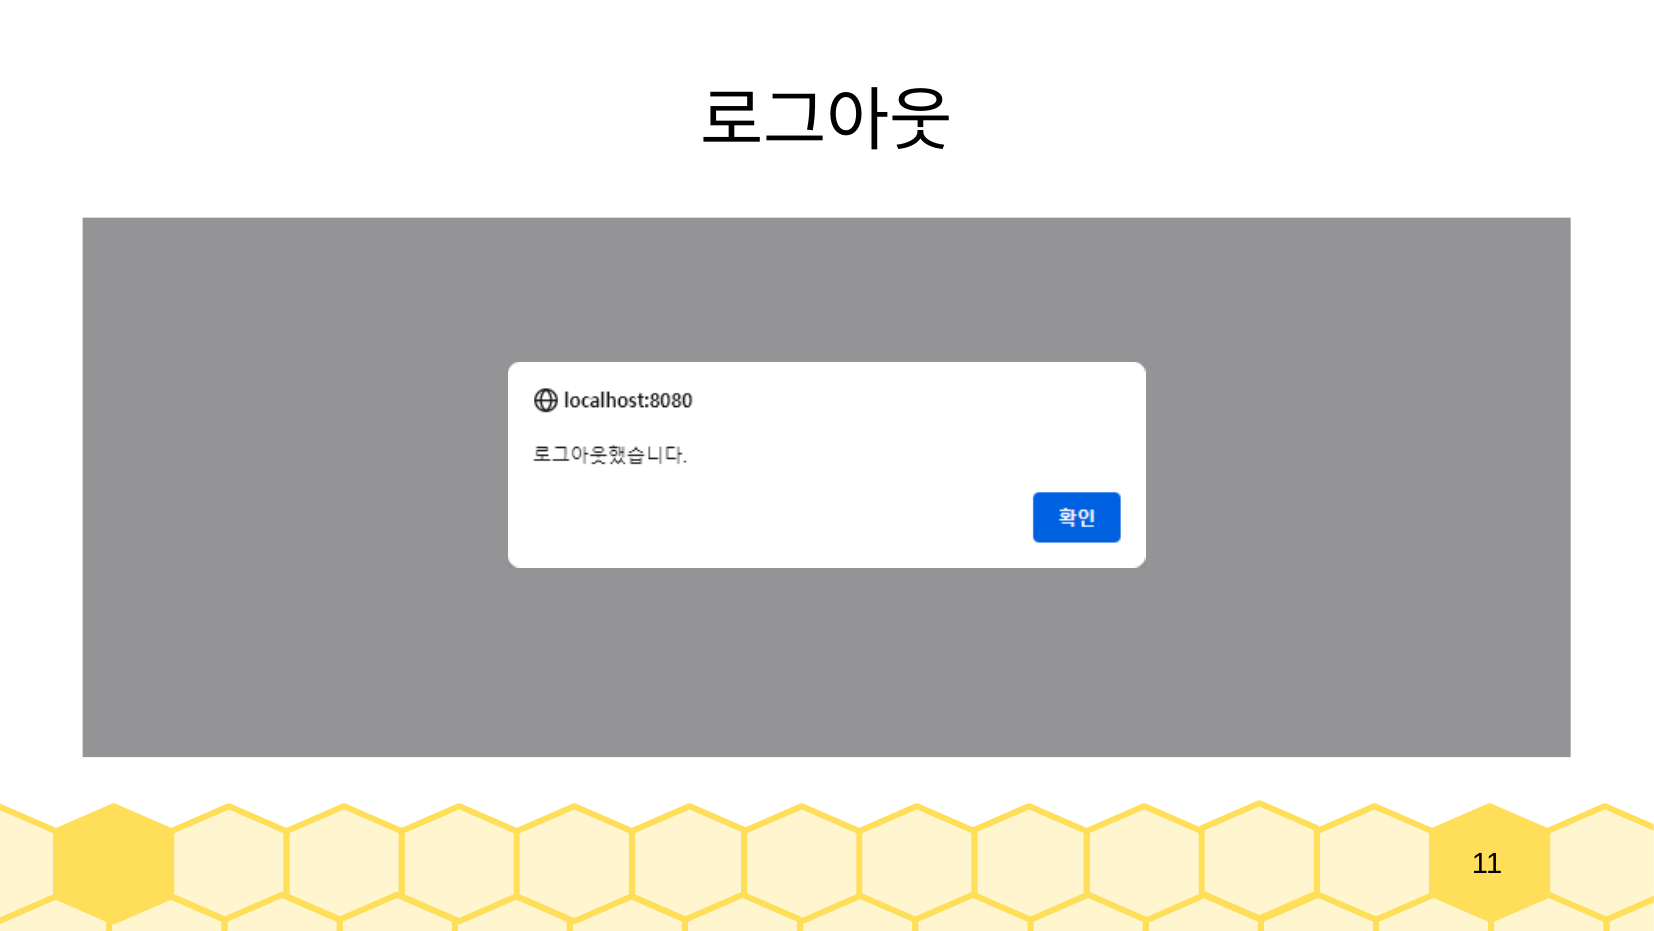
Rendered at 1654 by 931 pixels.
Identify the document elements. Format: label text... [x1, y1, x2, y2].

picture [508, 362, 1146, 568]
title 로그아웃 [82, 37, 1571, 193]
text_box [82, 217, 1571, 758]
